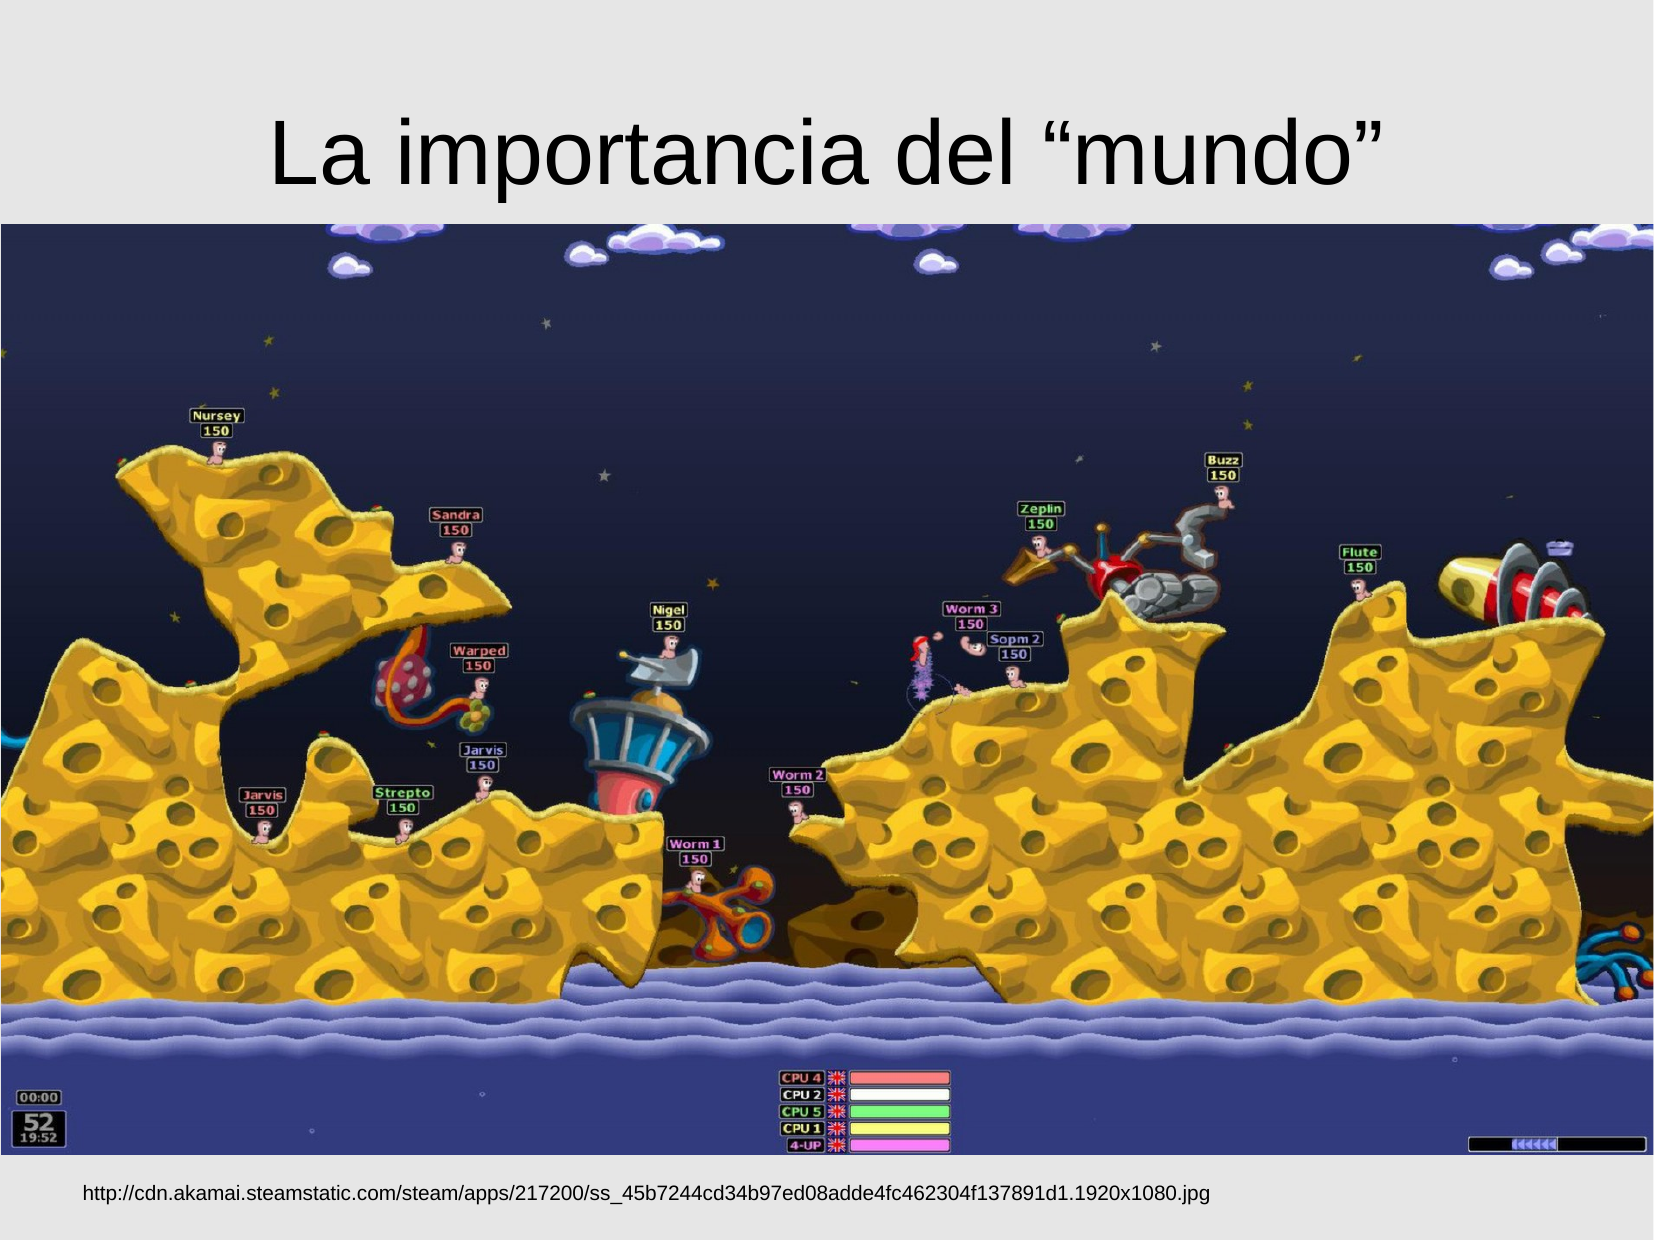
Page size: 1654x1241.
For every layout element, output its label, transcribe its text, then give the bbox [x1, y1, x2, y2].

list http://cdn.akamai.steamstatic.com/steam/apps/217200/ss_45b7244cd34b97ed08adde4fc462304f137891d1.1920x1080.jpg [82, 1181, 1571, 1217]
picture [1, 224, 1654, 1155]
title La importancia del “mundo” [82, 49, 1571, 224]
